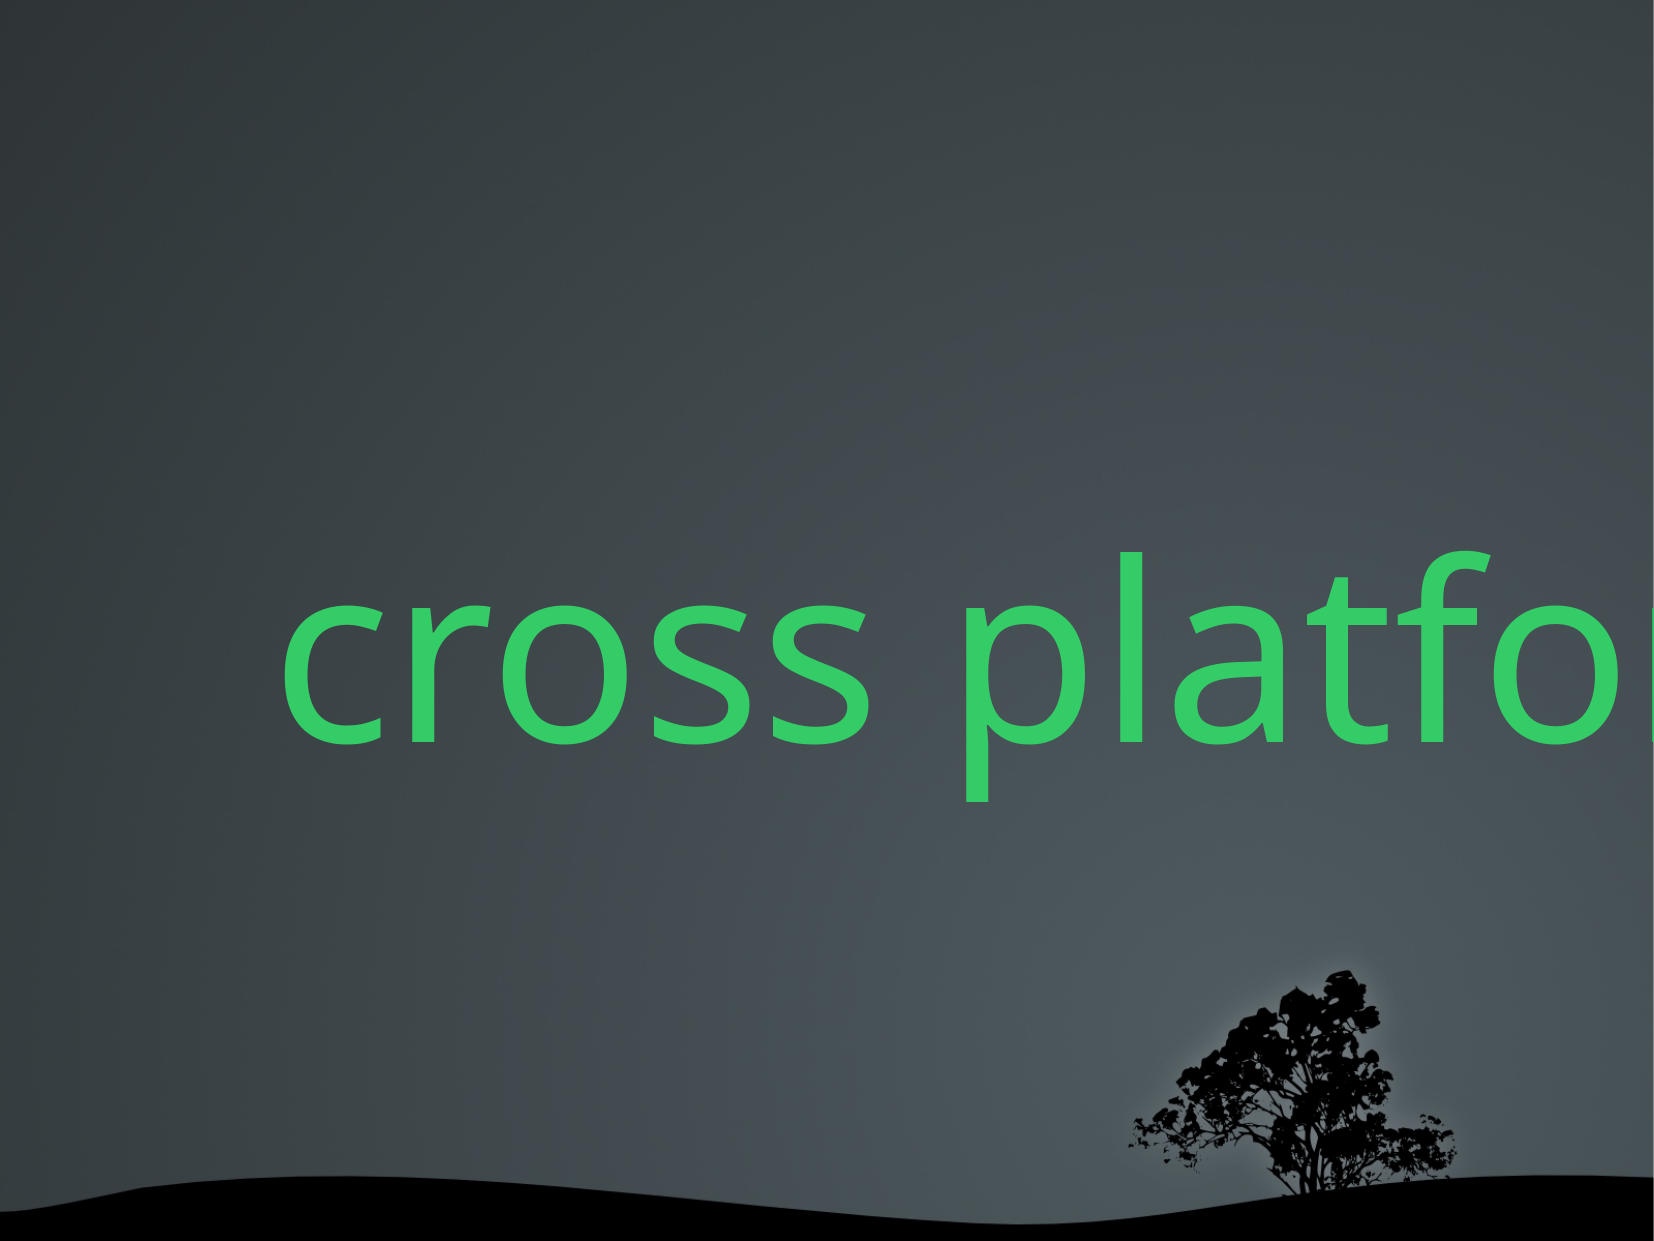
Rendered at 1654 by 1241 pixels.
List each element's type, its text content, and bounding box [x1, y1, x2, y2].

text_box cross platform [256, 468, 1397, 773]
picture [0, 0, 1654, 1241]
